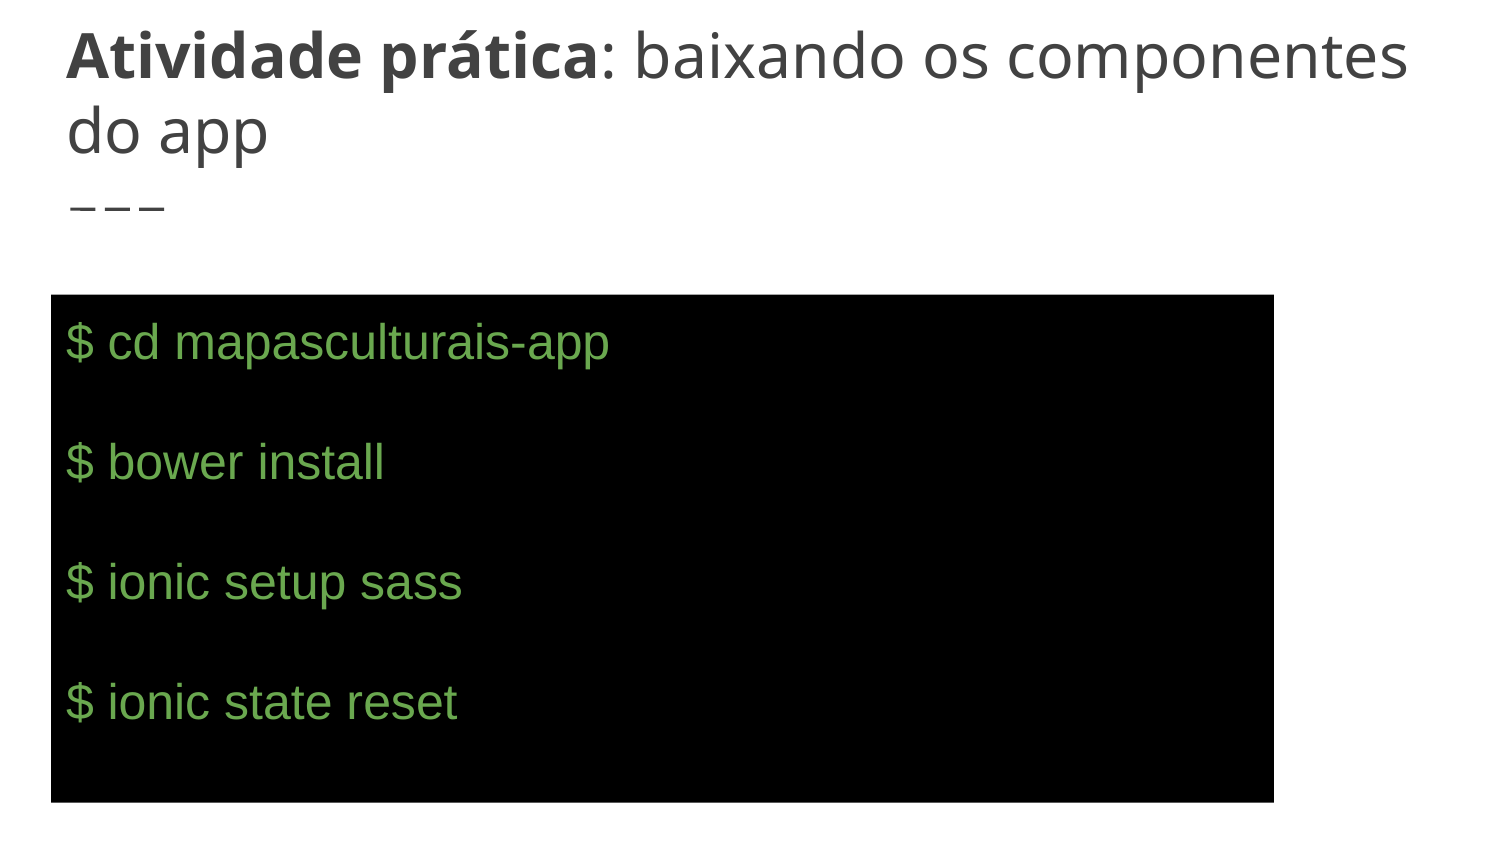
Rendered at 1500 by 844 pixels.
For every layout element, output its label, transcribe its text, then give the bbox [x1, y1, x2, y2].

title Atividade prática: baixando os componentes do app [51, 61, 1449, 182]
text_box $ cd mapasculturais-app $ bower install $ ionic setup sass $ ionic state reset [51, 294, 1274, 803]
